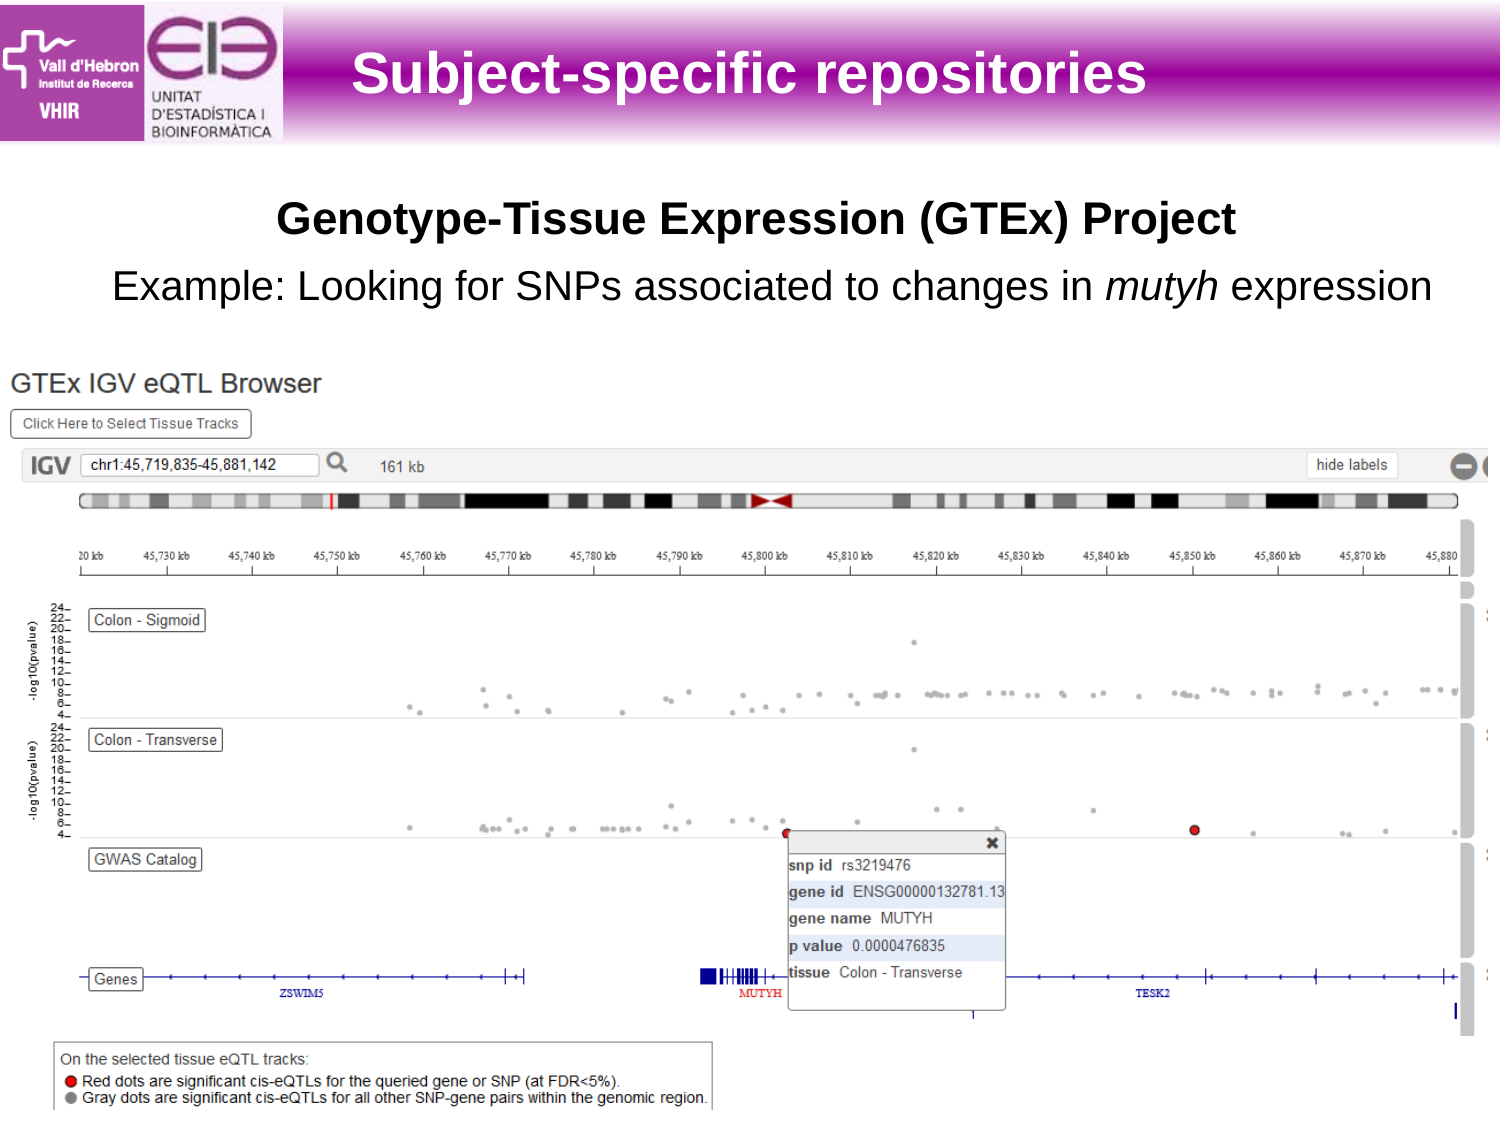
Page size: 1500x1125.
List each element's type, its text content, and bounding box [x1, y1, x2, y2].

text_box Example: Looking for SNPs associated to changes in mutyh expression [90, 254, 1456, 364]
picture [0, 5, 284, 141]
text_box Genotype-Tissue Expression (GTEx) Project [261, 160, 1274, 276]
text_box Subject-specific repositories [0, 0, 1500, 148]
picture [0, 360, 1488, 1111]
